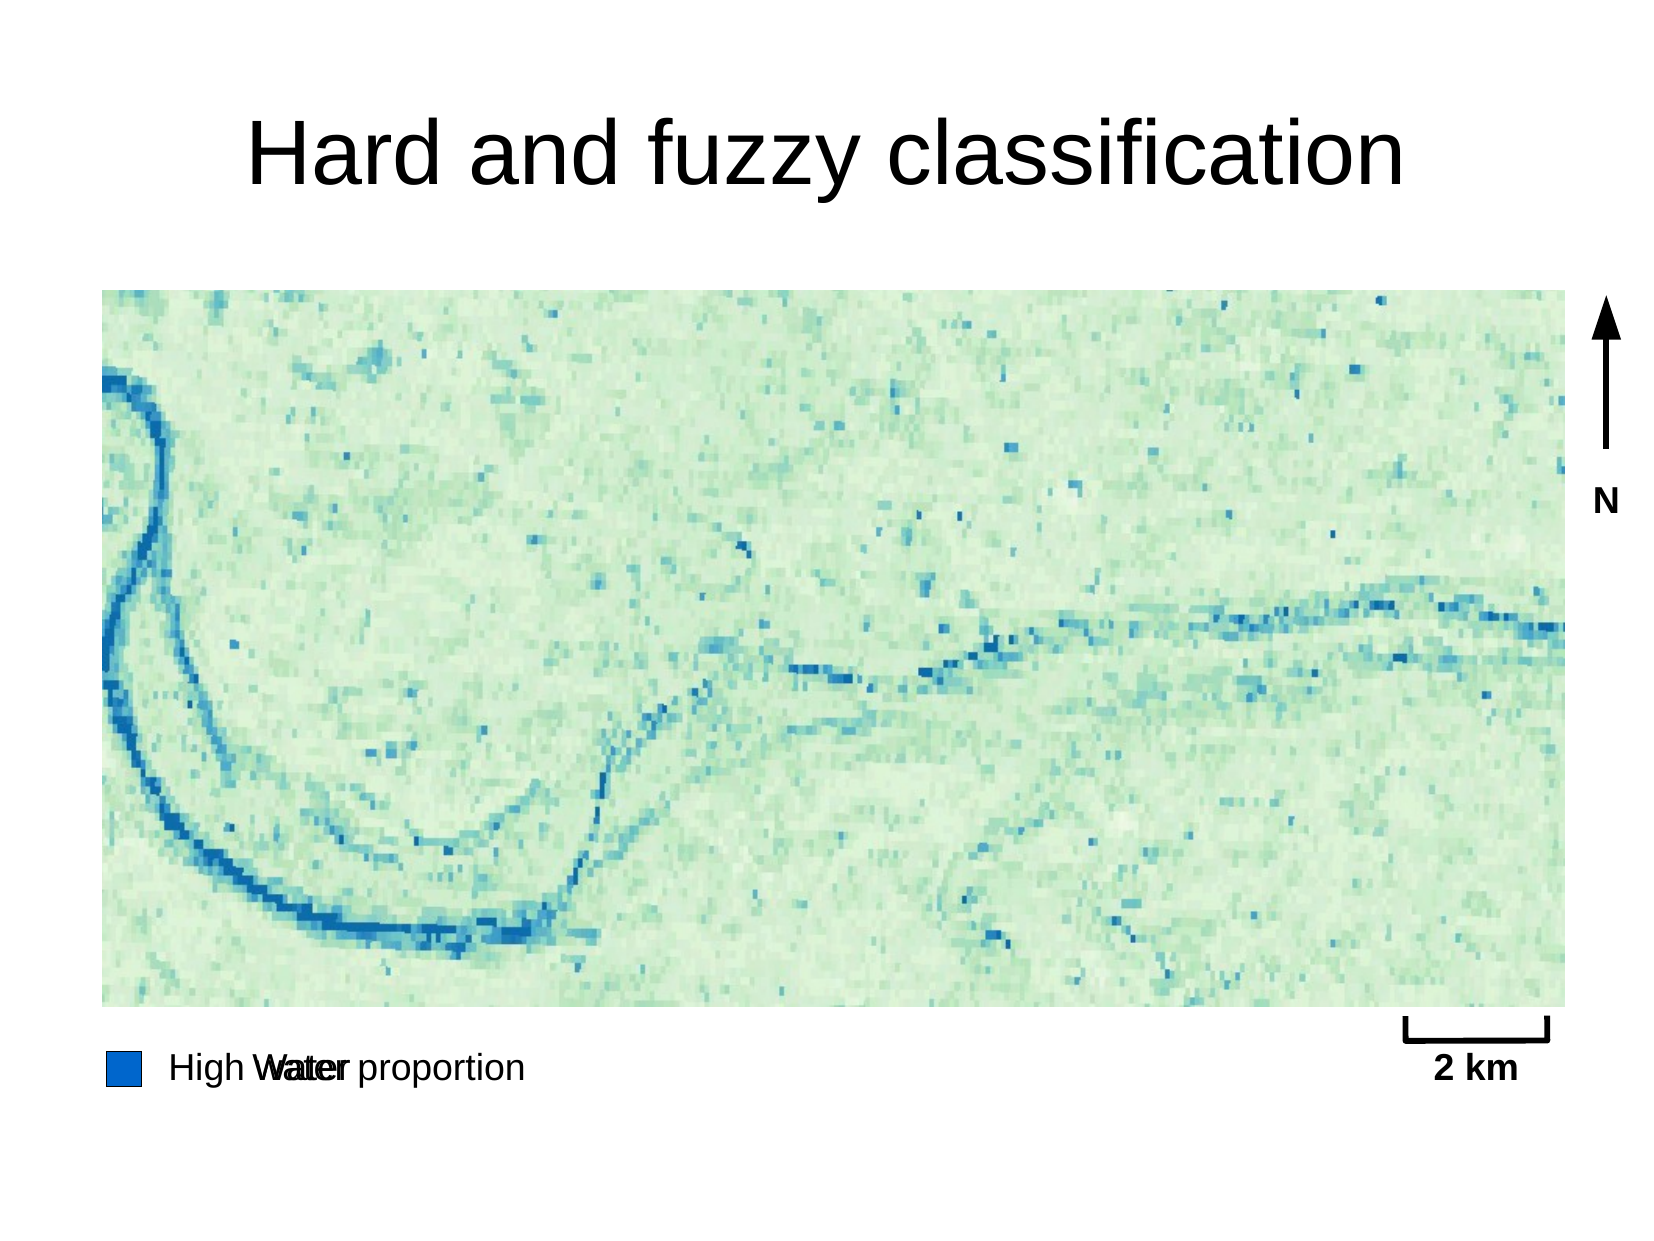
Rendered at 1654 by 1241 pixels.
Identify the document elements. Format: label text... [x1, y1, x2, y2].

picture [102, 290, 1565, 1007]
text_box High water proportion [153, 1039, 556, 1139]
text_box N [1547, 472, 1654, 544]
text_box 2 km [1417, 1039, 1536, 1111]
title Hard and fuzzy classification [82, 49, 1571, 257]
text_box [106, 1051, 142, 1087]
